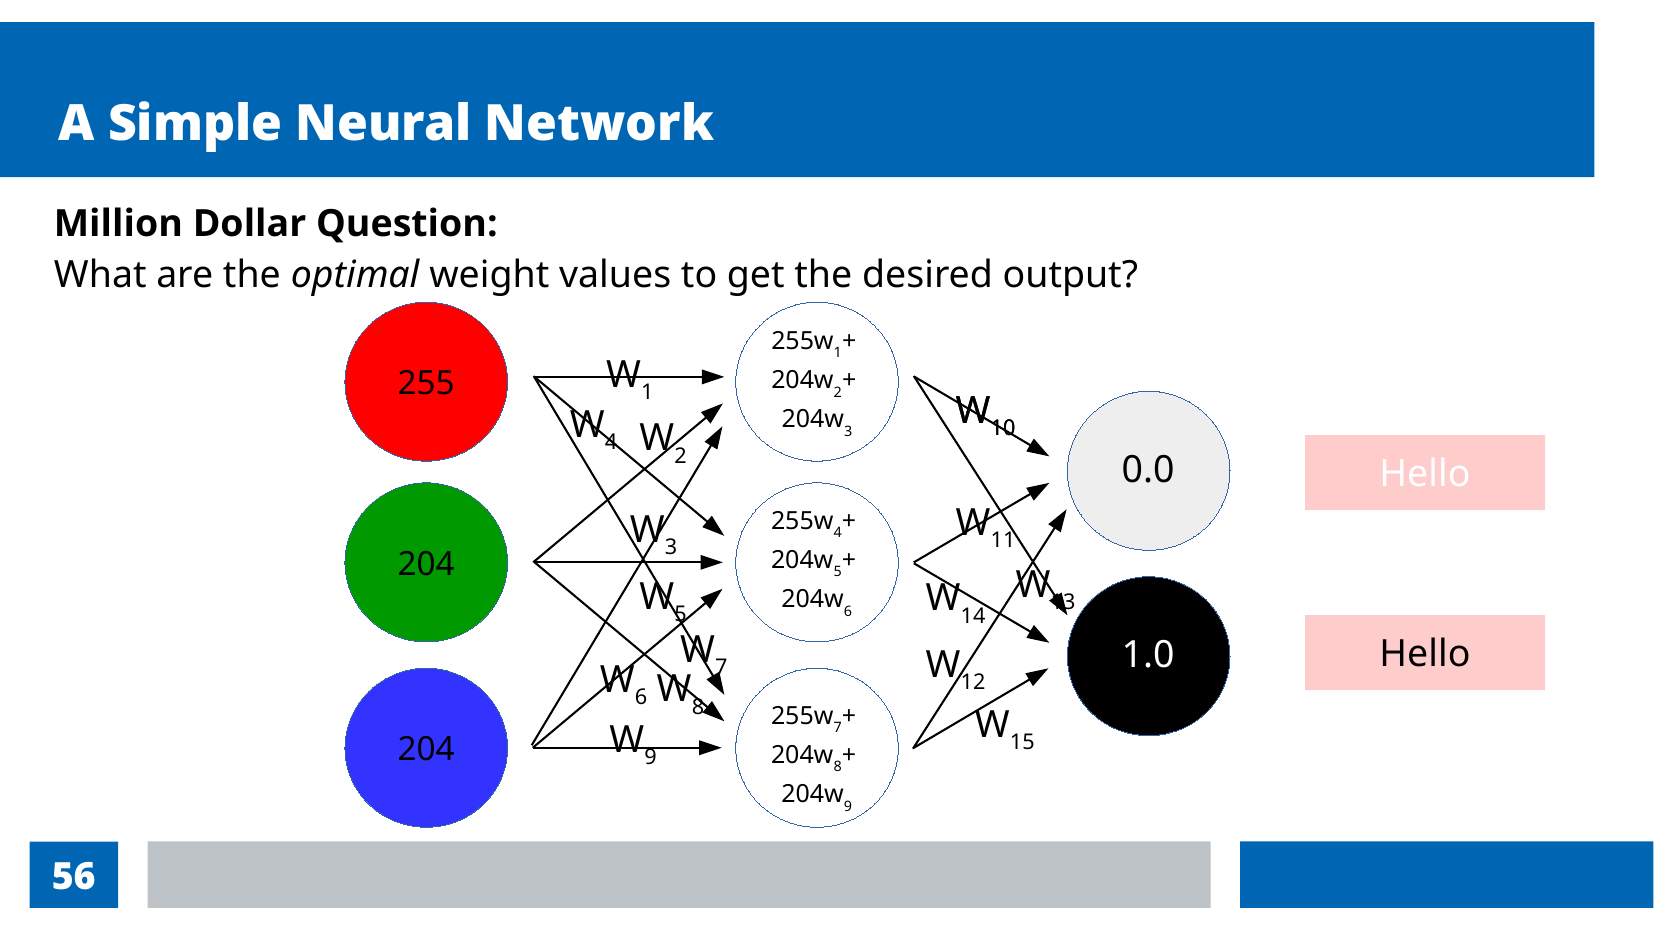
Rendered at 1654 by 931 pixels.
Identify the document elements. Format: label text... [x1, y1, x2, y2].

text_box W2 [624, 403, 706, 474]
text_box W12 [910, 634, 1006, 701]
text_box [1067, 391, 1231, 514]
text_box [1096, 576, 1231, 700]
text_box W10 [940, 376, 1036, 447]
text_box 0.0 [1080, 435, 1217, 556]
text_box 255 [344, 302, 508, 462]
text_box W3 [615, 495, 717, 566]
text_box W13 [1000, 550, 1096, 621]
text_box [1067, 621, 1080, 699]
text_box W11 [940, 488, 1036, 559]
text_box 255w4+ 204w5+ 204w6 [748, 495, 886, 620]
text_box W6 [585, 645, 666, 716]
text_box Million Dollar Question: What are the optimal weight values to get the desired output? [39, 189, 1243, 299]
text_box Hello [1305, 615, 1546, 691]
text_box 255w7+ 204w8+ 204w9 [748, 690, 886, 815]
text_box W7 [665, 615, 746, 686]
text_box 204 [344, 482, 508, 642]
text_box 1.0 [1080, 620, 1217, 741]
title A Simple Neural Network [59, 44, 1595, 156]
text_box W5 [624, 561, 706, 633]
text_box W4 [555, 390, 636, 461]
text_box W15 [960, 690, 1055, 761]
text_box W14 [910, 563, 1006, 634]
text_box 255w1+ 204w2+ 204w3 [735, 302, 899, 462]
text_box Hello [1305, 435, 1546, 511]
text_box W8 [641, 654, 723, 725]
text_box W9 [594, 705, 676, 776]
text_box 204 [344, 668, 508, 828]
